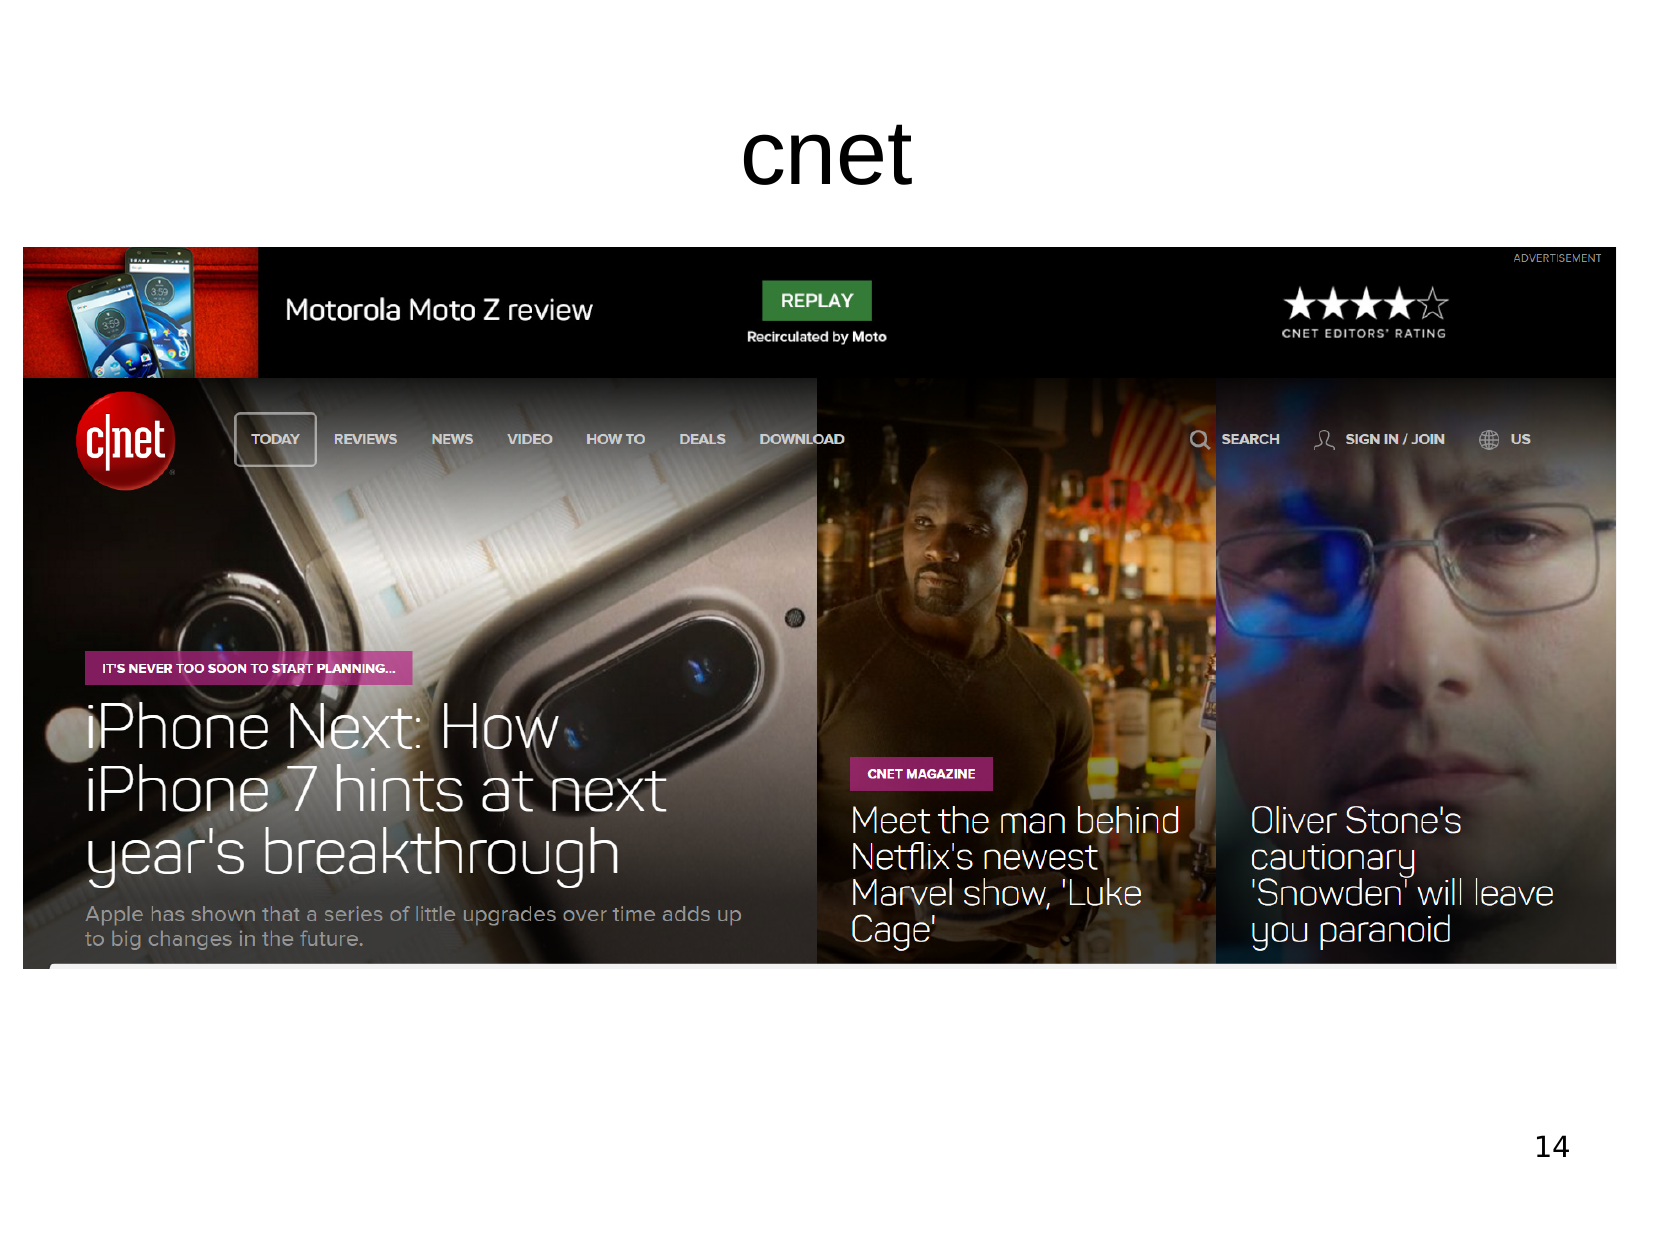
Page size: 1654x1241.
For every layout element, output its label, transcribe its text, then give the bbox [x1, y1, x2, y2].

title cnet [82, 49, 1571, 247]
picture [23, 247, 1617, 969]
